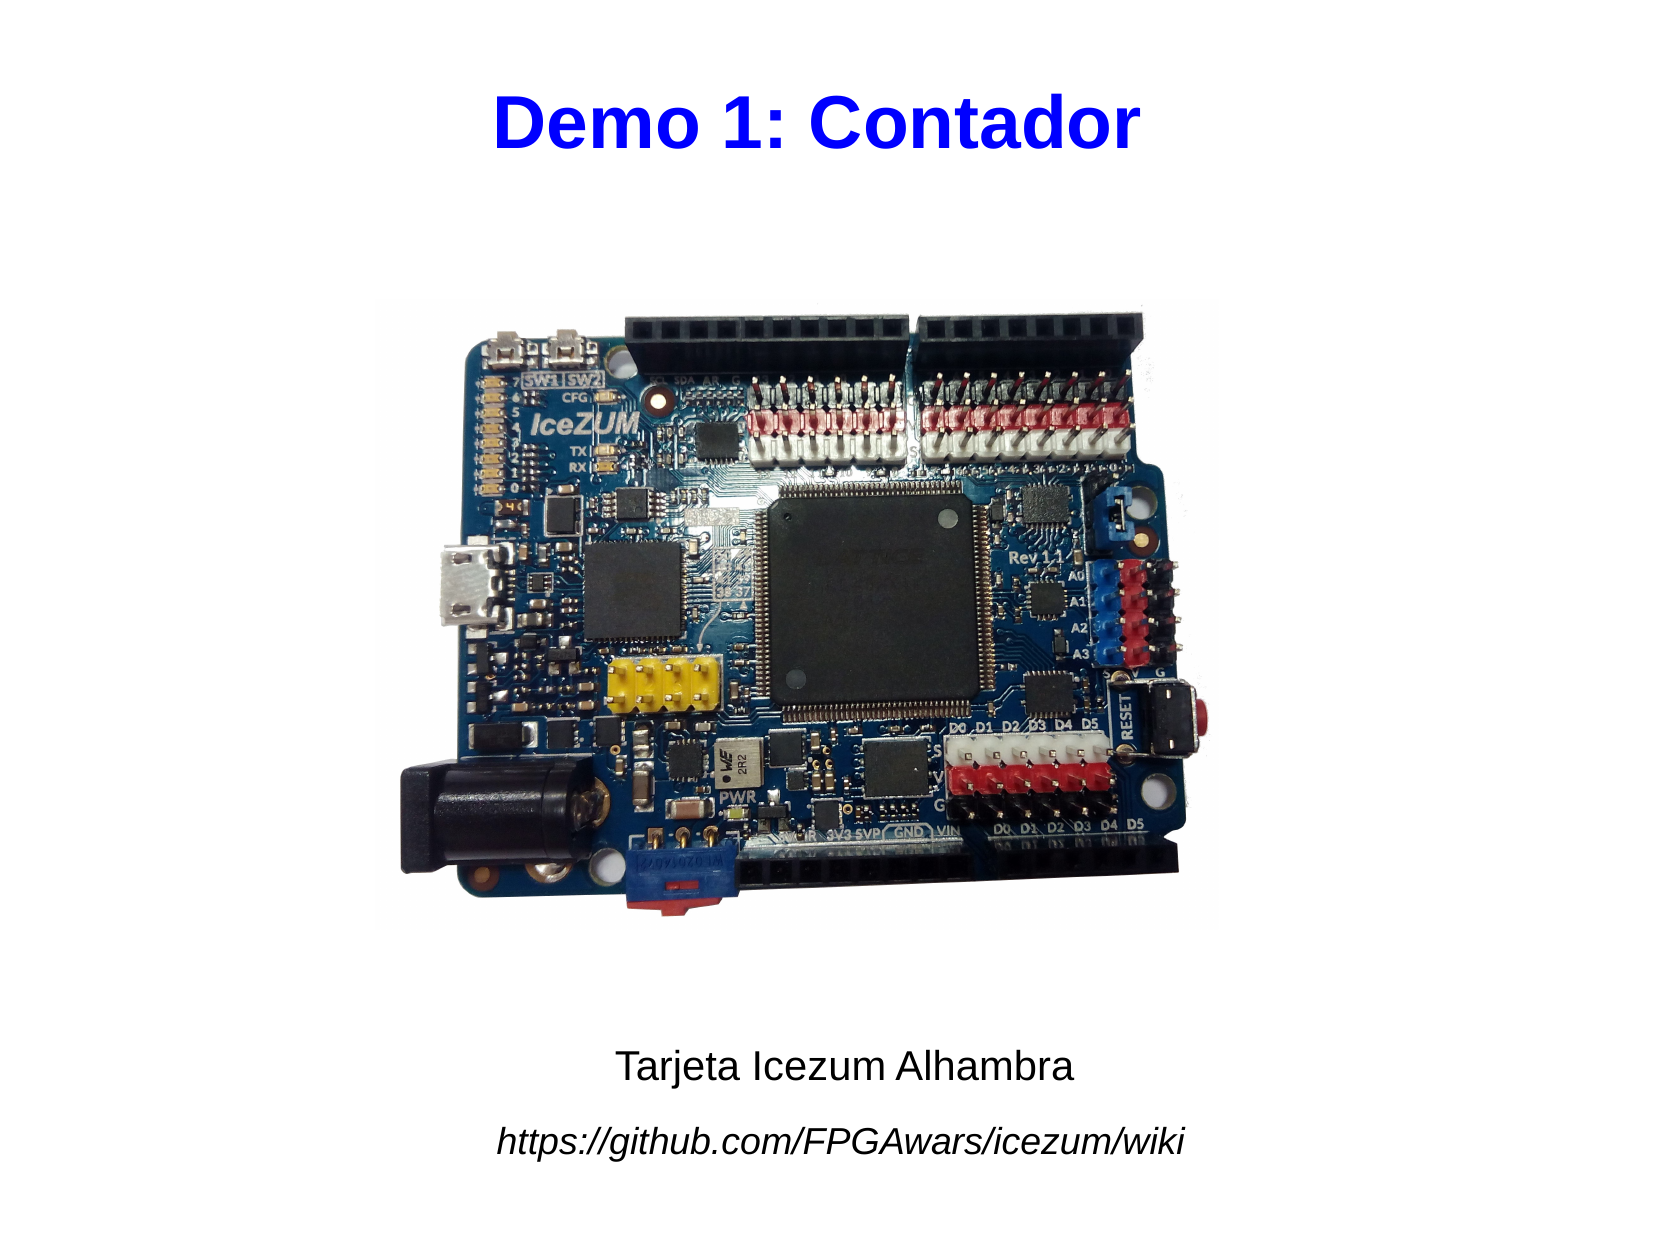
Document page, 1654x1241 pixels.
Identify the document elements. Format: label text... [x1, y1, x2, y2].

text_box https://github.com/FPGAwars/icezum/wiki [481, 1113, 1201, 1171]
picture [375, 299, 1219, 931]
text_box Demo 1: Contador [90, 73, 1546, 211]
text_box Tarjeta Icezum Alhambra [600, 1035, 1096, 1111]
